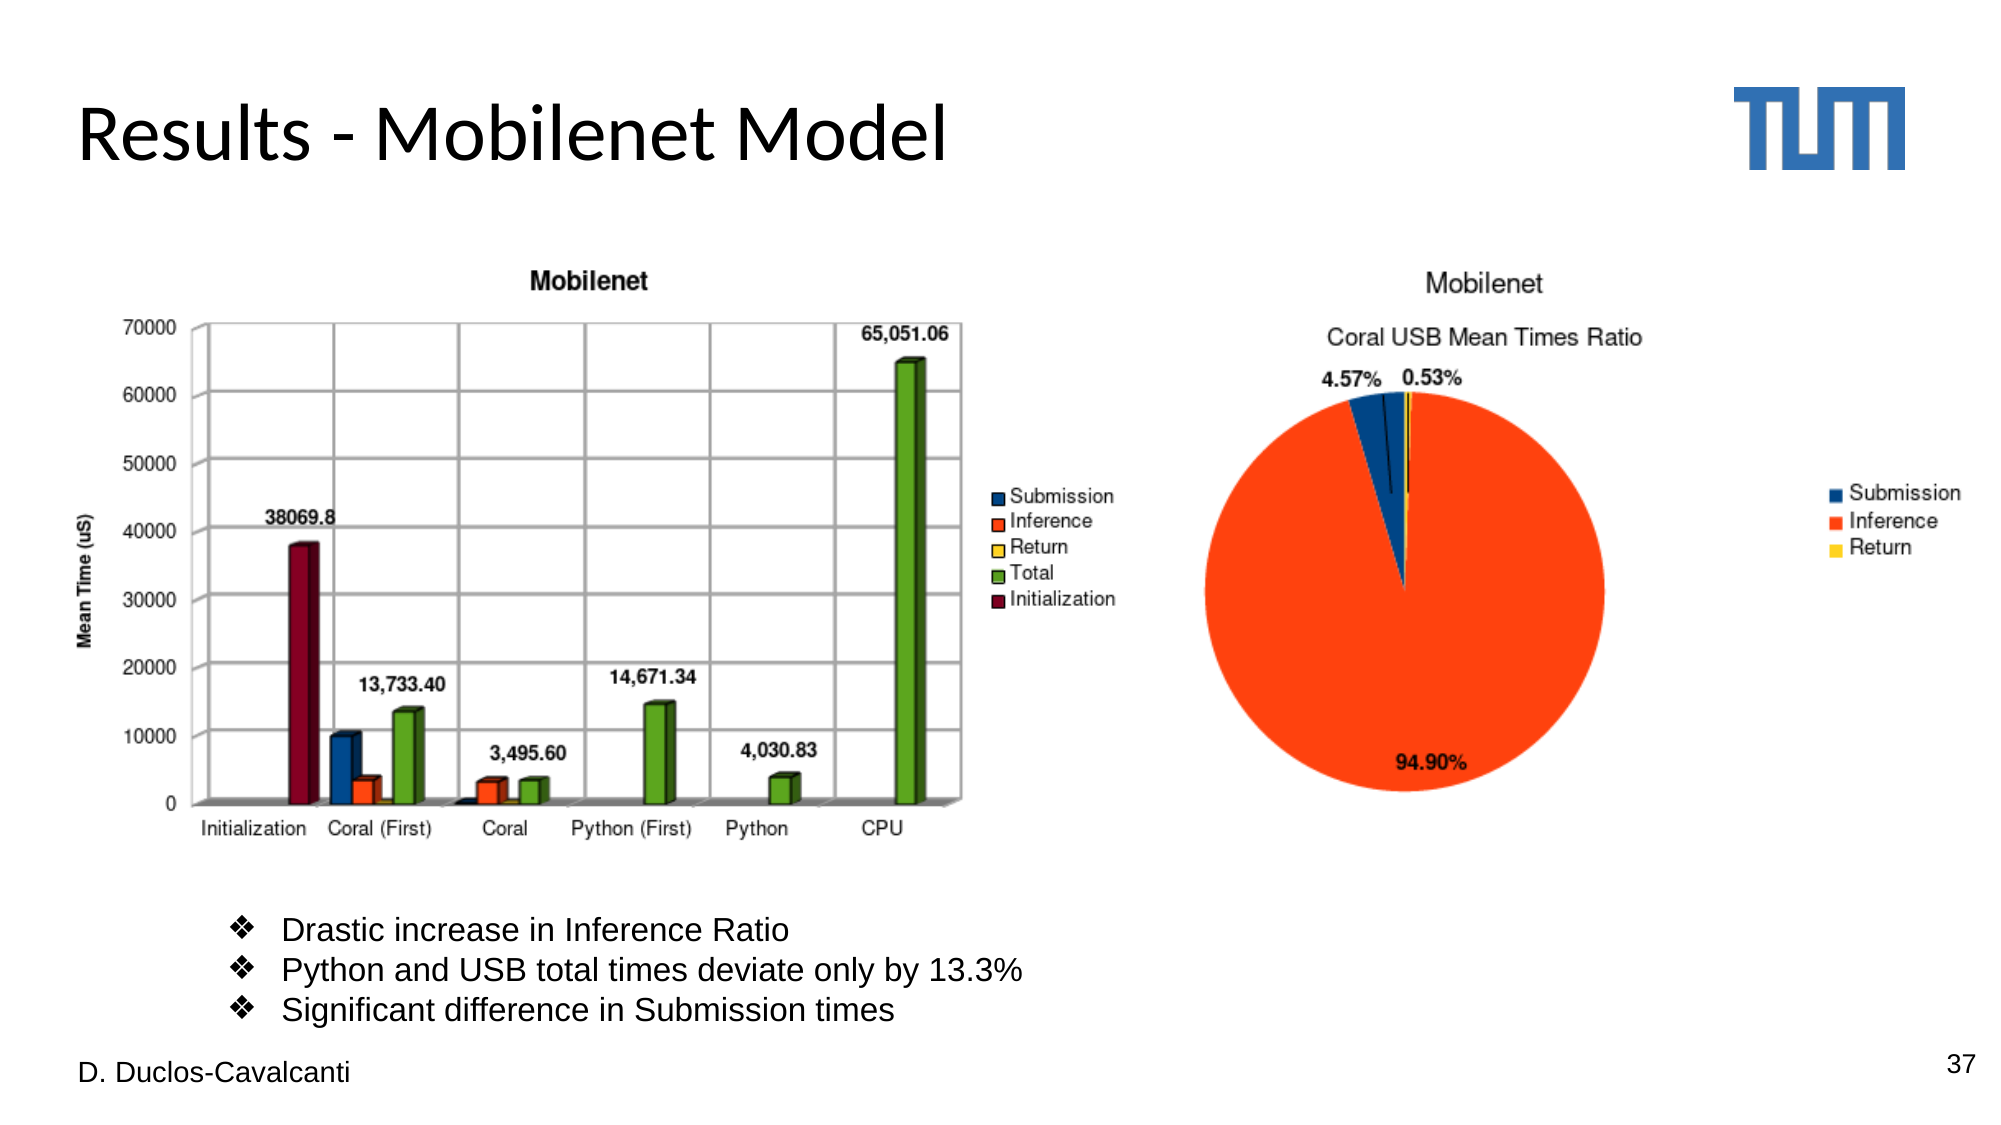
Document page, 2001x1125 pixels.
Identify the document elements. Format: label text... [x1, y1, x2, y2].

text_box D. Duclos-Cavalcanti [62, 1038, 383, 1104]
text_box Drastic increase in Inference Ratio Python and USB total times deviate only by 13.3% Significant difference in Submission times [191, 893, 1156, 1043]
picture [1734, 87, 1905, 170]
slide_number <number> [1871, 1038, 1992, 1125]
picture [45, 244, 1981, 857]
text_box Results - Mobilenet Model [62, 64, 1698, 192]
